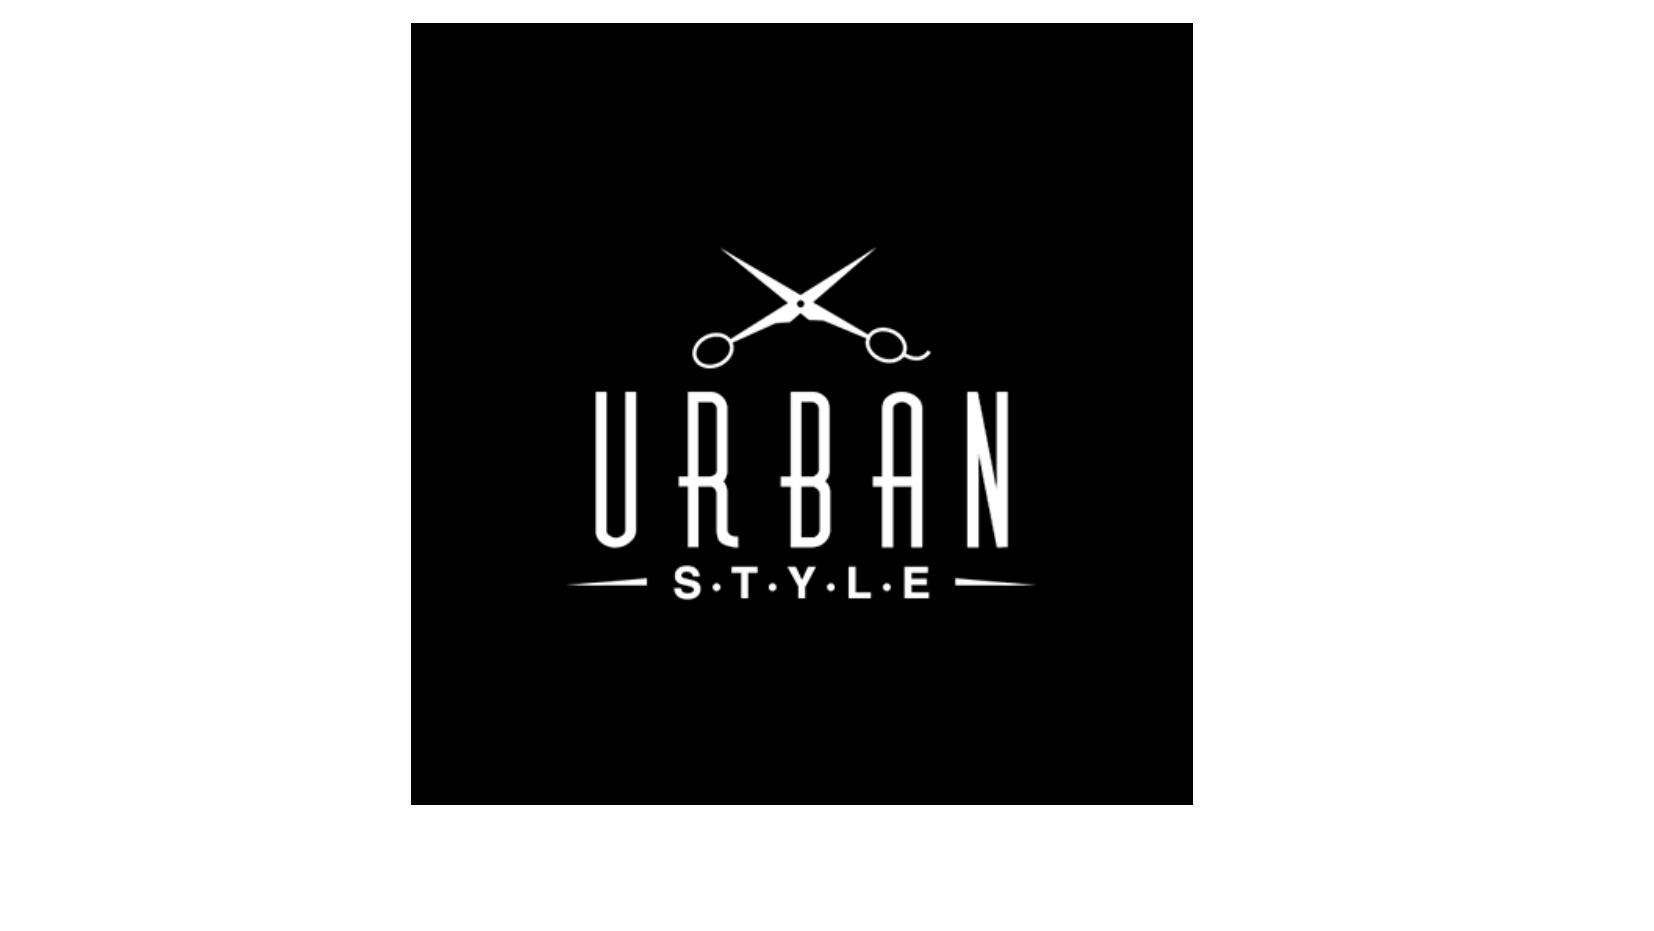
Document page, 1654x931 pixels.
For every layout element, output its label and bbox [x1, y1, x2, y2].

picture [411, 23, 1193, 805]
